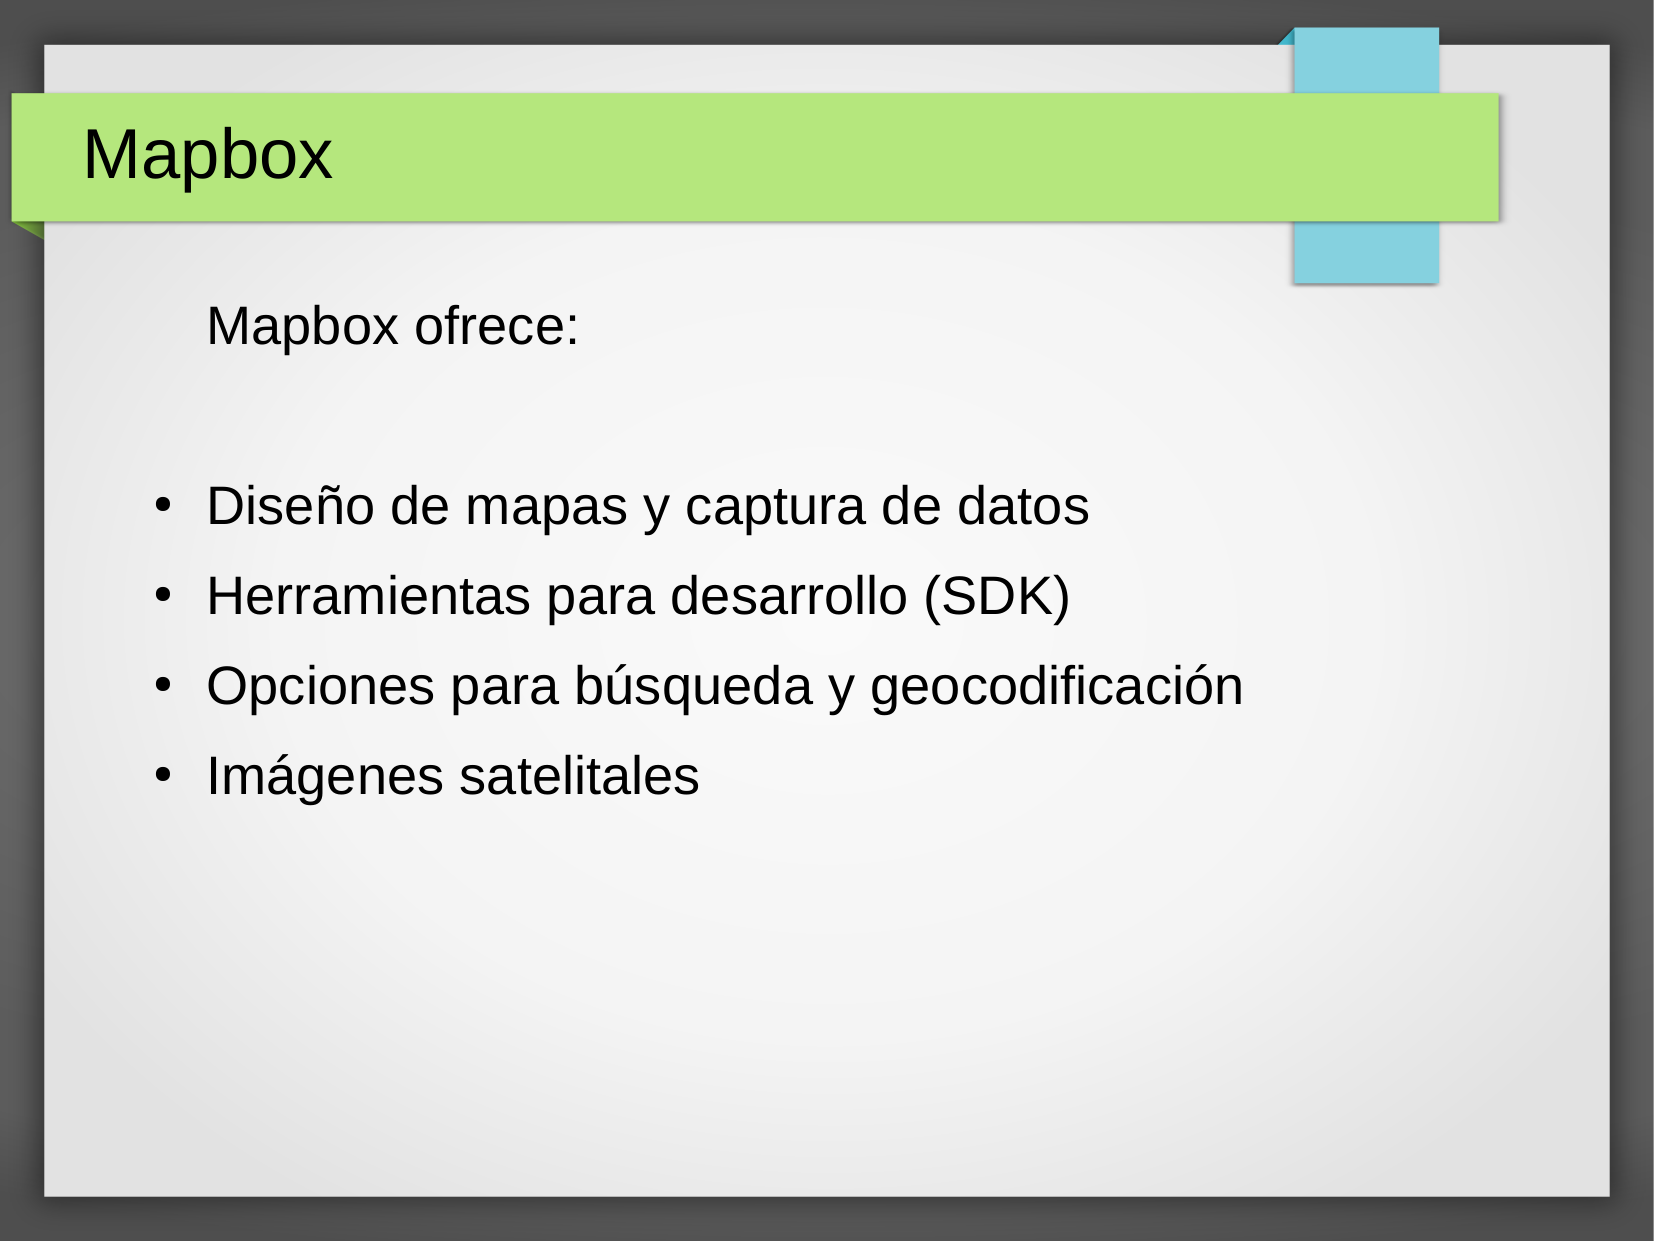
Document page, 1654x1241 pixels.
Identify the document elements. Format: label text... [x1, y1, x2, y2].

list Mapbox ofrece: Diseño de mapas y captura de datos Herramientas para desarrollo (SDK) Opciones para búsqueda y geocodificación Imágenes satelitales [135, 295, 1518, 1015]
title Mapbox [82, 94, 1264, 213]
picture [0, 0, 1654, 1241]
